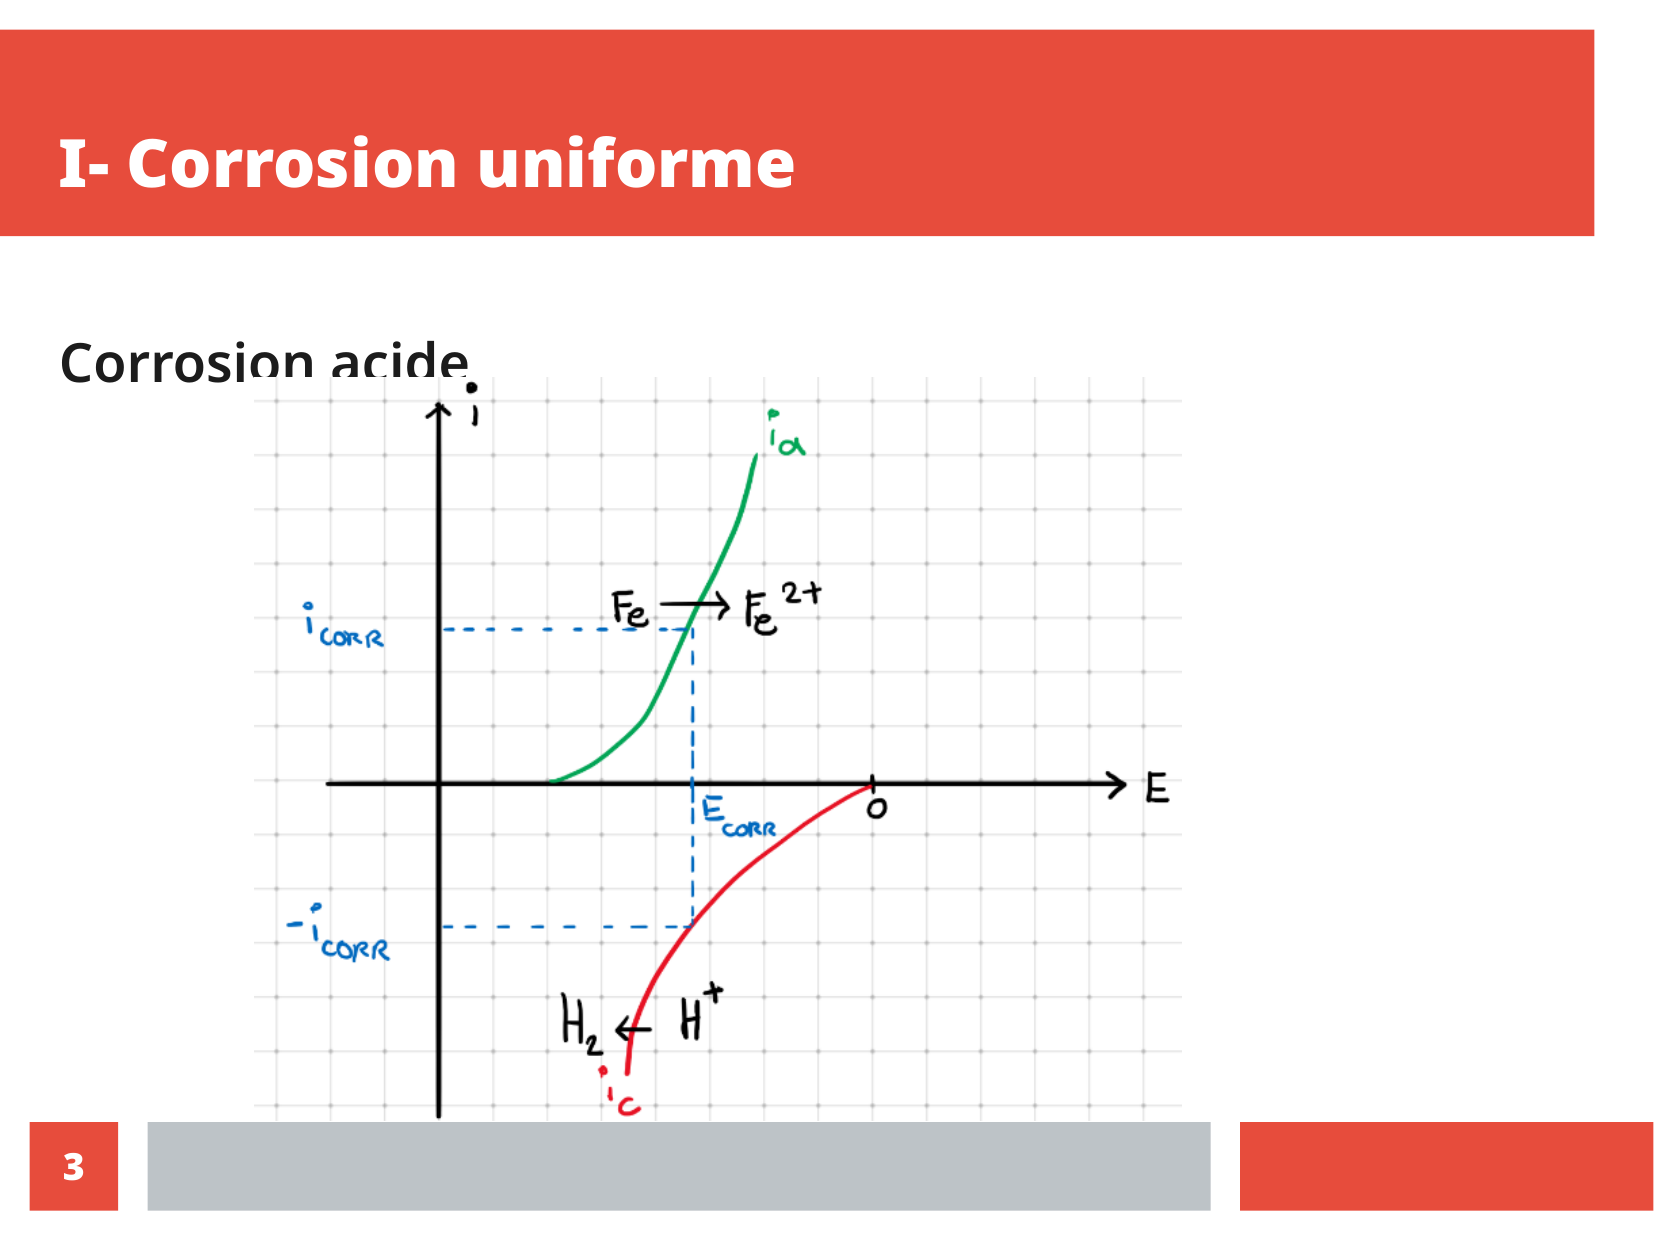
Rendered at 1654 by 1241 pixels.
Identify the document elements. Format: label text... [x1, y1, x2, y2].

picture [254, 377, 1182, 1121]
title I- Corrosion uniforme [59, 59, 1595, 207]
list Corrosion acide [59, 324, 1565, 1093]
